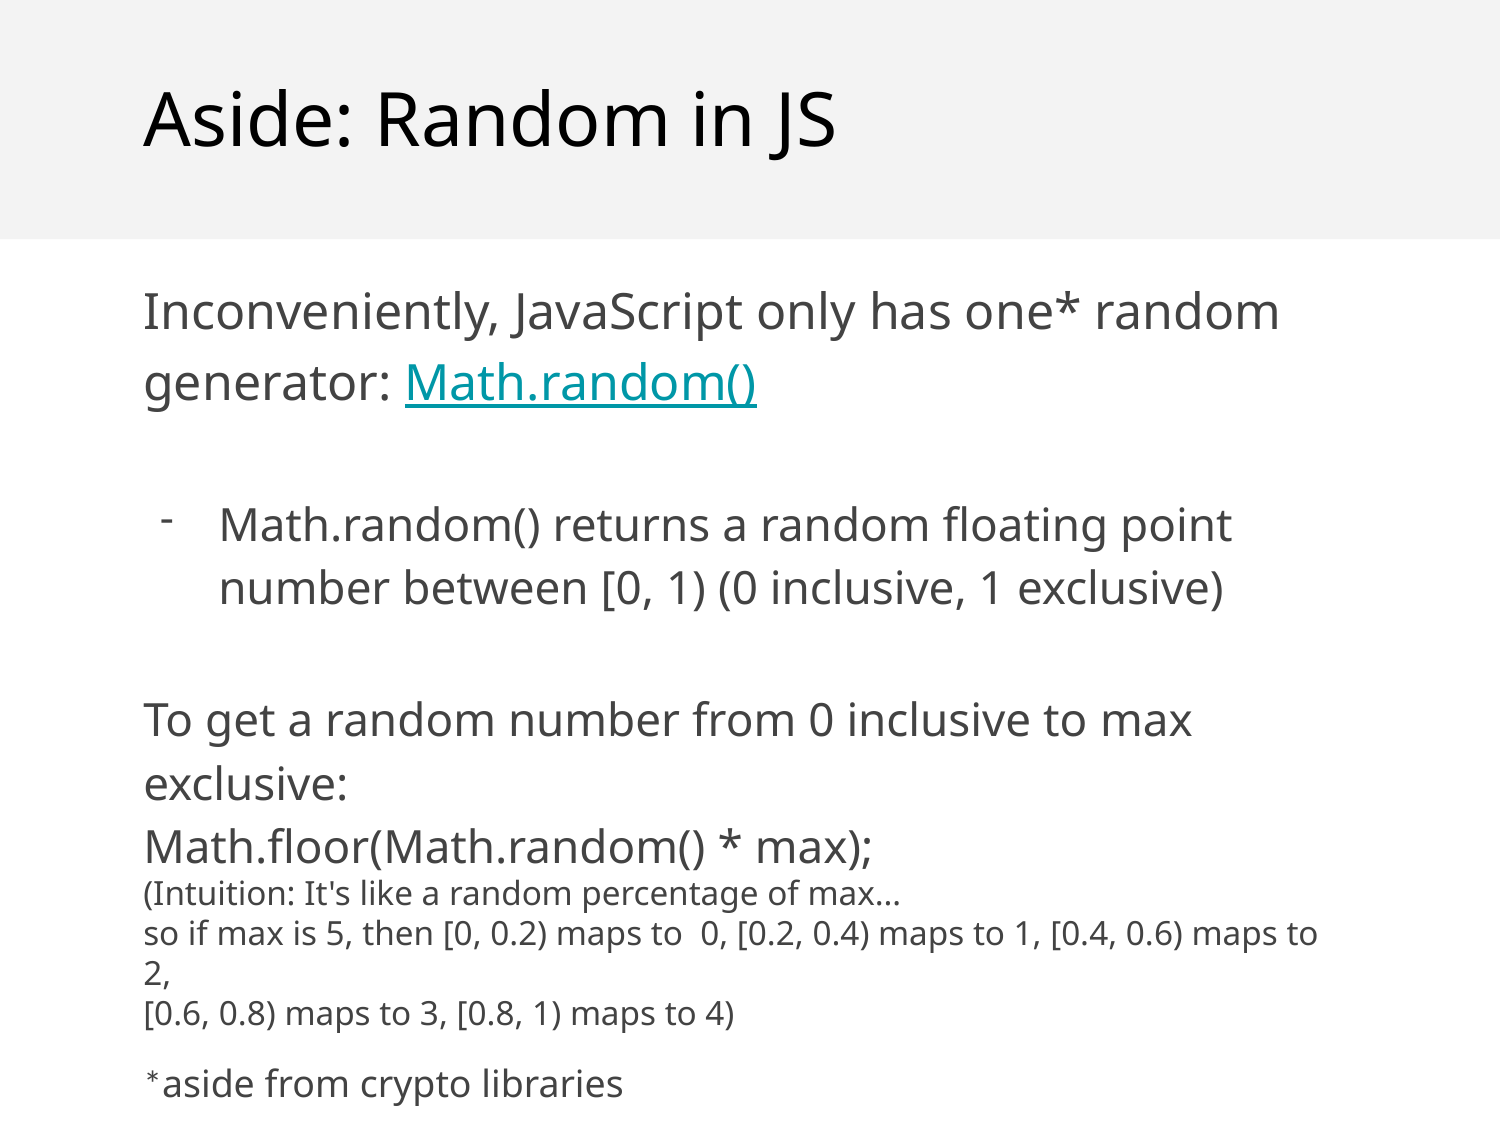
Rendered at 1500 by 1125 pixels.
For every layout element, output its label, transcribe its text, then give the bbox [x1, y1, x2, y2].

list *aside from crypto libraries [128, 1038, 1372, 1124]
title Aside: Random in JS [128, 56, 1372, 183]
list Inconveniently, JavaScript only has one* random generator: Math.random() Math.random() returns a random floating point number between [0, 1) (0 inclusive, 1 exclusive) To get a random number from 0 inclusive to max exclusive: Math.floor(Math.random() * max); (Intuition: It's like a random percentage of max… so if max is 5, then [0, 0.2) maps to 0, [0.2, 0.4) maps to 1, [0.4, 0.6) maps to 2, [0.6, 0.8) maps to 3, [0.8, 1) maps to 4) [128, 255, 1372, 993]
